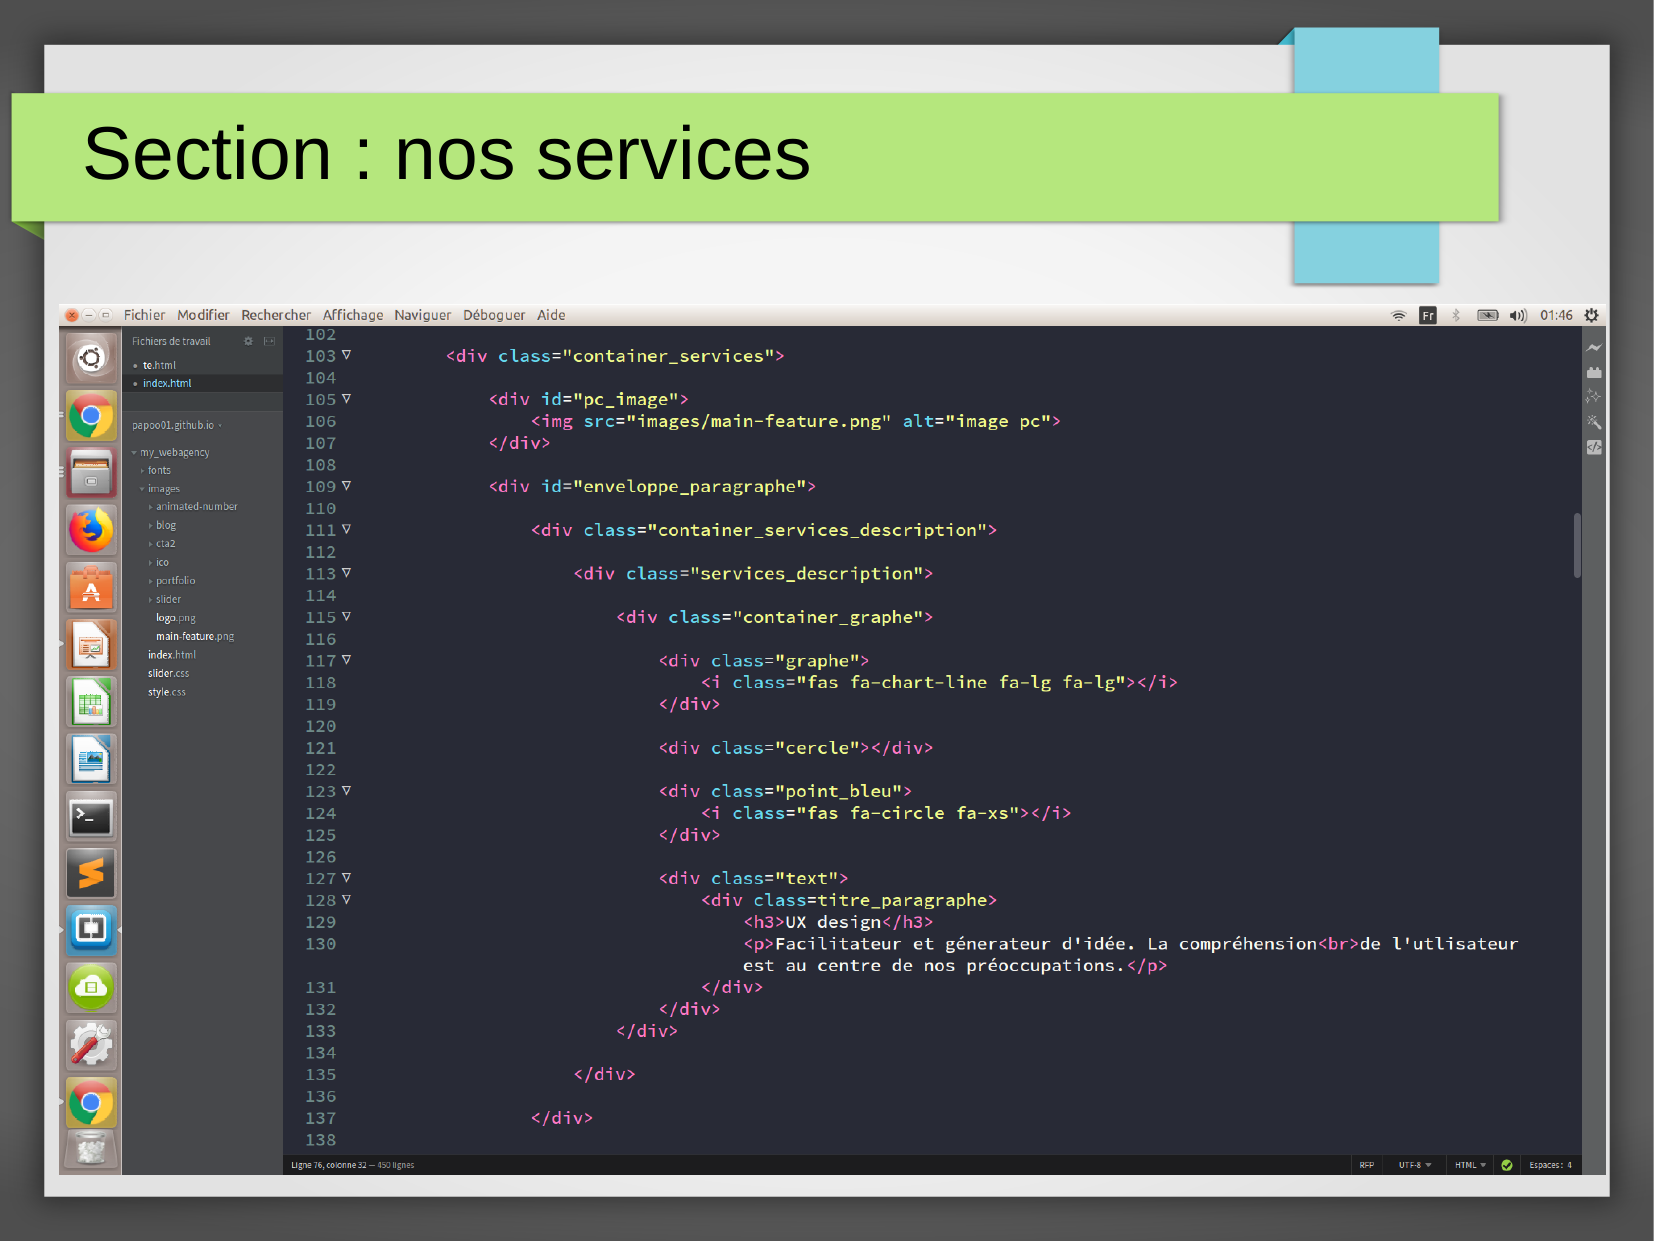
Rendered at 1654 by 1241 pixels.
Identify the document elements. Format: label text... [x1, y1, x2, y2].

title Section : nos services [82, 94, 1264, 213]
picture [0, 0, 1654, 1241]
